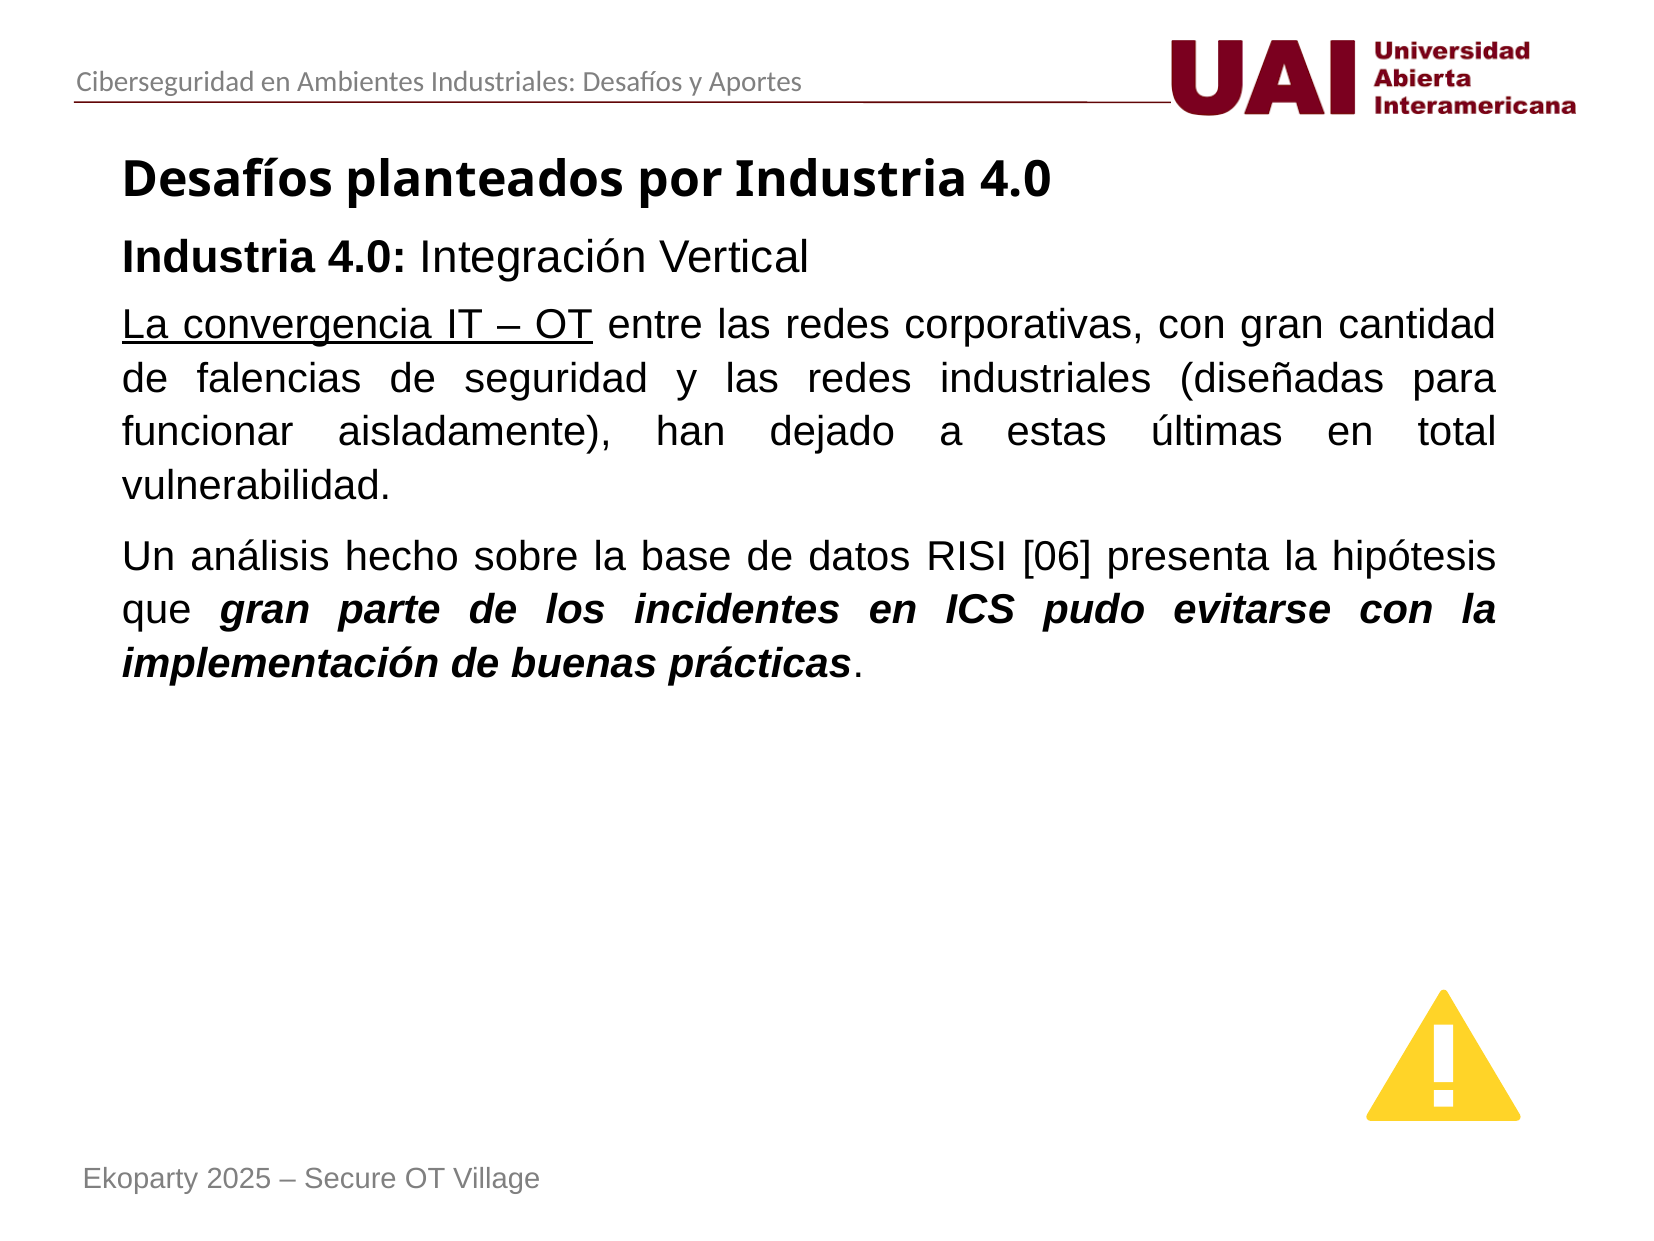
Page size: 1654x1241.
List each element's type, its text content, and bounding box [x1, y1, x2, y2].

picture [1366, 990, 1521, 1121]
text_box Industria 4.0: Integración Vertical La convergencia IT – OT entre las redes corporativas, con gran cantidad de falencias de seguridad y las redes industriales (diseñadas para funcionar aisladamente), han dejado a estas últimas en total vulnerabilidad. Un análisis hecho sobre la base de datos RISI [06] presenta la hipótesis que gran parte de los incidentes en ICS pudo evitarse con la implementación de buenas prácticas. El modelo de Purdue: [107, 223, 1512, 1241]
text_box Desafíos planteados por Industria 4.0 [106, 135, 1067, 219]
picture [1171, 40, 1577, 116]
